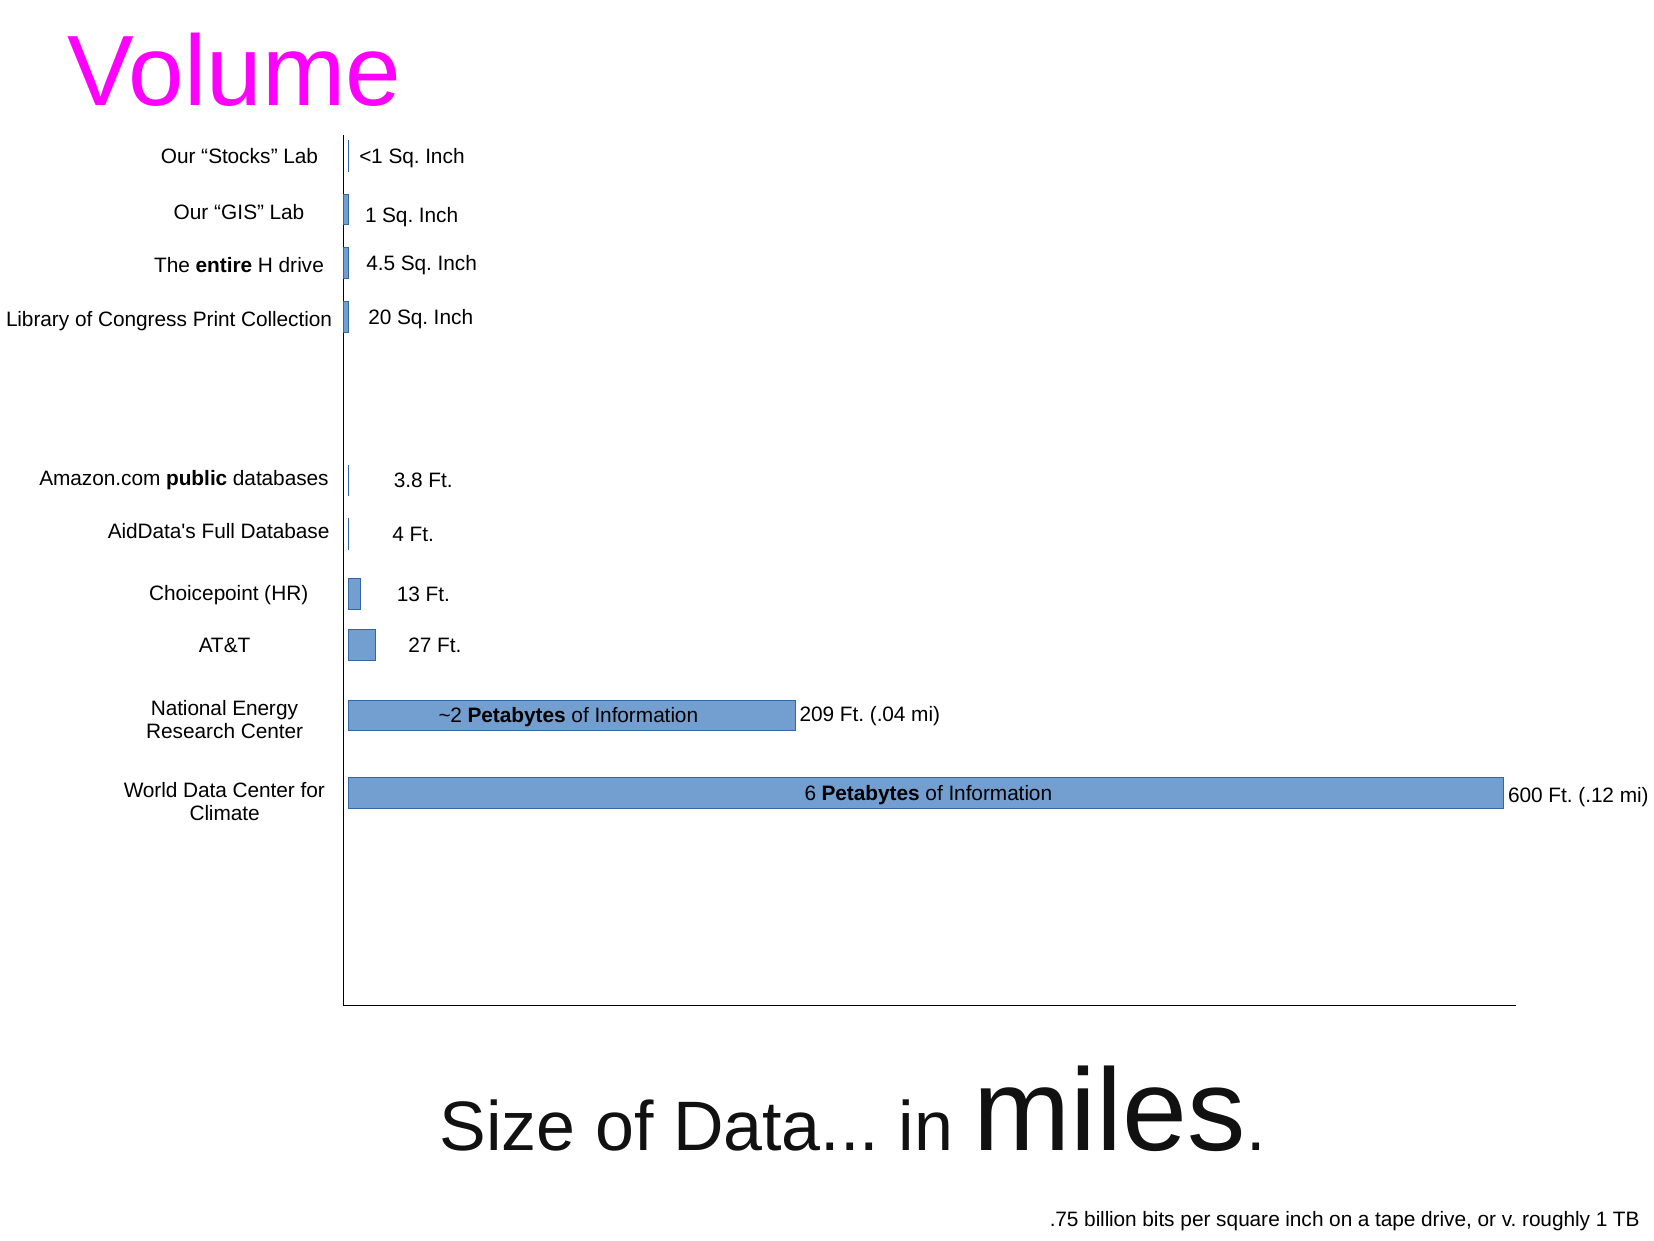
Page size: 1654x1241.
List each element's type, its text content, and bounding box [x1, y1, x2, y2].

text_box Our “GIS” Lab [133, 197, 343, 228]
text_box Choicepoint (HR) [109, 578, 348, 609]
text_box 4.5 Sq. Inch [346, 248, 497, 279]
text_box AT&T [105, 630, 344, 661]
text_box [343, 247, 349, 279]
text_box [348, 629, 376, 661]
text_box .75 billion bits per square inch on a tape drive, or v. roughly 1 TB [1035, 1200, 1654, 1239]
text_box [348, 777, 1504, 809]
text_box Our “Stocks” Lab [134, 140, 336, 171]
text_box [751, 700, 796, 731]
text_box [348, 700, 386, 731]
text_box 209 Ft. (.04 mi) [794, 699, 946, 730]
text_box Library of Congress Print Collection [0, 302, 339, 336]
text_box AidData's Full Database [99, 516, 339, 547]
text_box 13 Ft. [348, 579, 499, 610]
text_box World Data Center for Climate [105, 777, 344, 826]
text_box 600 Ft. (.12 mi) [1503, 780, 1654, 811]
text_box 6 Petabytes of Information [746, 778, 1111, 809]
text_box The entire H drive [133, 250, 344, 281]
text_box 27 Ft. [359, 630, 511, 661]
text_box Amazon.com public databases [30, 463, 339, 494]
list Size of Data... in miles. [390, 1044, 1366, 1179]
list Volume [0, 15, 436, 150]
text_box 20 Sq. Inch [345, 302, 496, 333]
text_box National Energy Research Center [105, 696, 344, 744]
text_box ~2 Petabytes of Information [386, 700, 751, 731]
text_box <1 Sq. Inch [336, 140, 488, 171]
text_box 4 Ft. [338, 519, 489, 550]
text_box [343, 301, 349, 333]
text_box 3.8 Ft. [348, 465, 499, 496]
text_box 1 Sq. Inch [336, 199, 487, 230]
